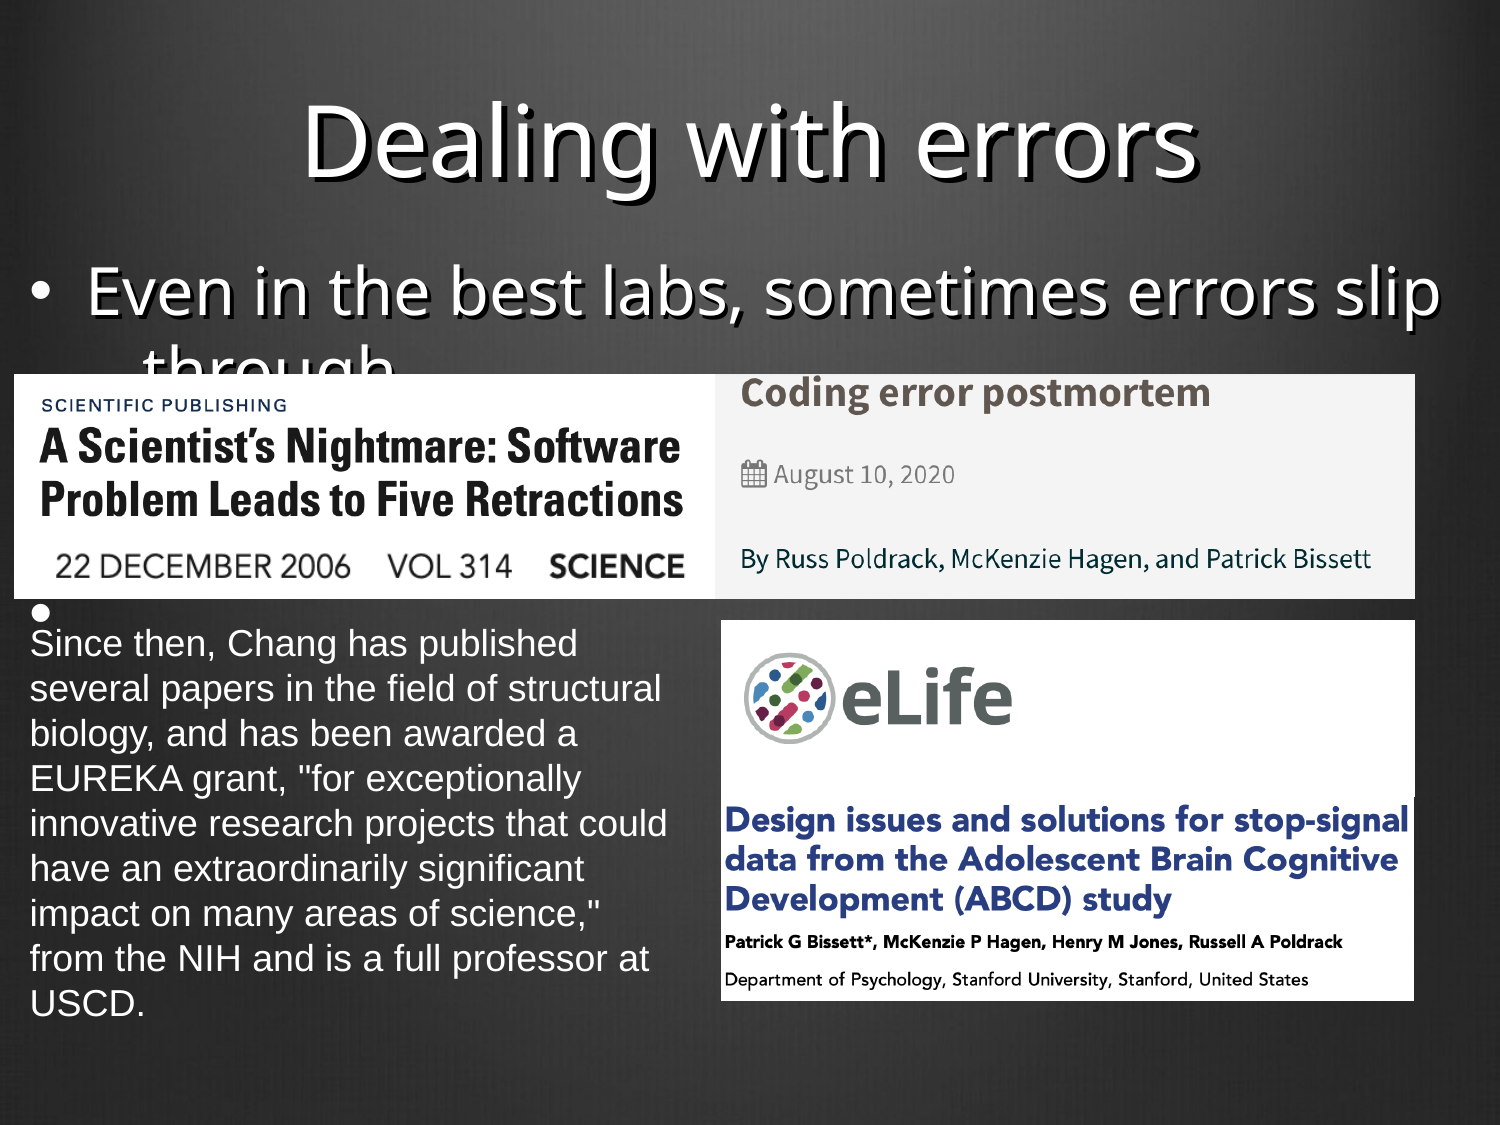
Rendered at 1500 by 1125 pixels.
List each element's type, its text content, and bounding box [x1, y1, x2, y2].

picture [721, 620, 1415, 1001]
title Dealing with errors [112, 19, 1388, 241]
list Even in the best labs, sometimes errors slip through [14, 241, 1500, 1103]
picture [14, 375, 1415, 599]
text_box Since then, Chang has published several papers in the field of structural biology, and has been awarded a EUREKA grant, "for exceptionally innovative research projects that could have an extraordinarily significant impact on many areas of science," from the NIH and is a full professor at USCD. [15, 612, 698, 1032]
